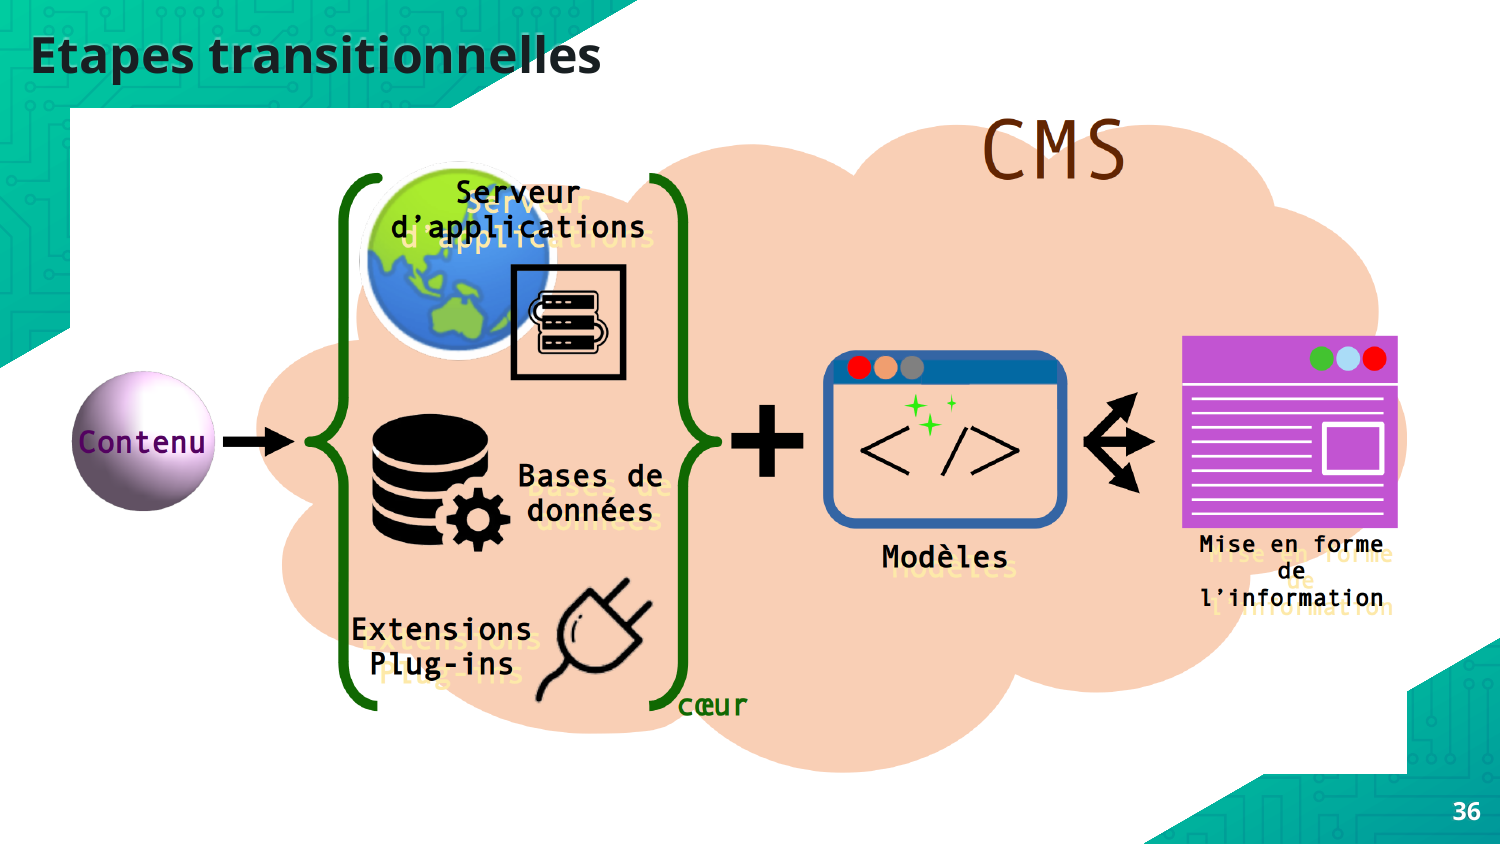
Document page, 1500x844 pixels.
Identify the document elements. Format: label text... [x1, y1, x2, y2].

slide_number <numéro> [1391, 779, 1482, 844]
picture [70, 108, 1407, 774]
title Etapes transitionnelles [29, 29, 1249, 88]
